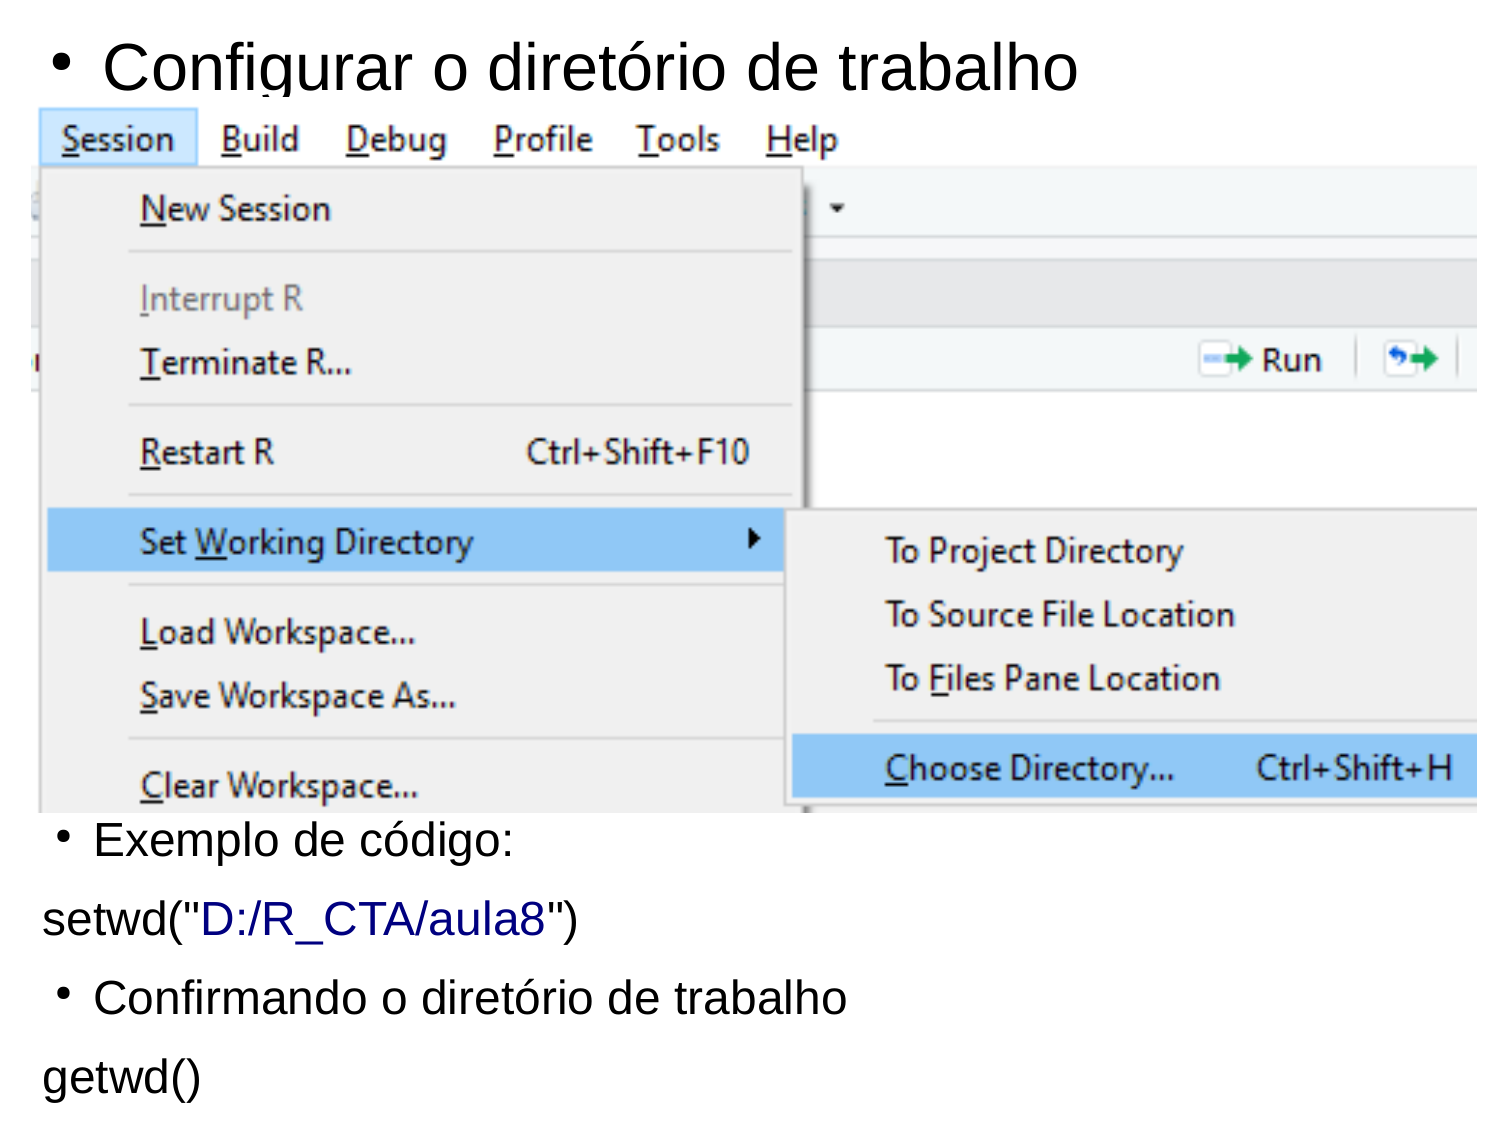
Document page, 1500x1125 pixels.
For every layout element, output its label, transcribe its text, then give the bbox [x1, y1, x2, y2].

list Exemplo de código: setwd("D:/R_CTA/aula8") Confirmando o diretório de trabalho getwd() [42, 813, 1393, 1104]
picture [31, 97, 1477, 813]
list Configurar o diretório de trabalho [31, 23, 1382, 97]
